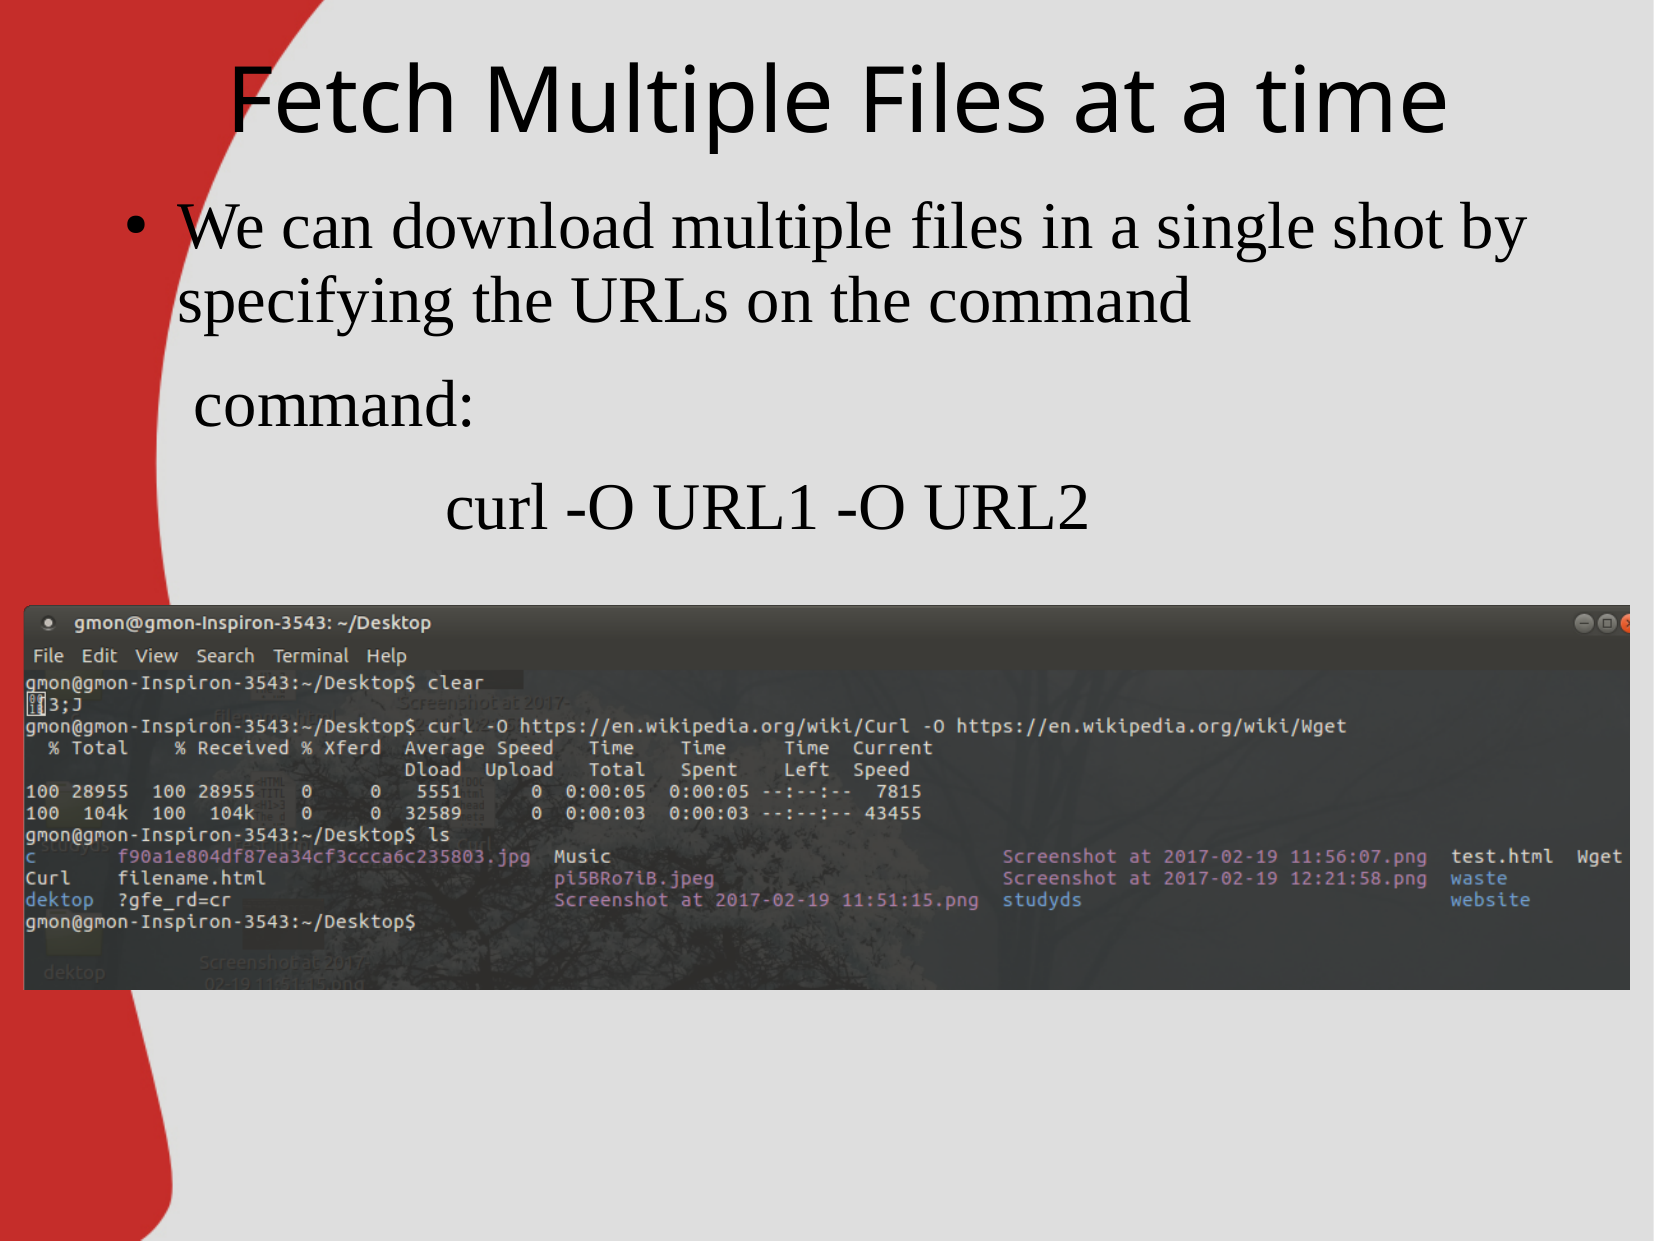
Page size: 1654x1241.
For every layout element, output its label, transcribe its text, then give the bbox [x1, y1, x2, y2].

list We can download multiple files in a single shot by specifying the URLs on the command command: curl -O URL1 -O URL2 [106, 188, 1595, 584]
picture [0, 0, 1654, 1241]
title Fetch Multiple Files at a time [94, 0, 1583, 201]
